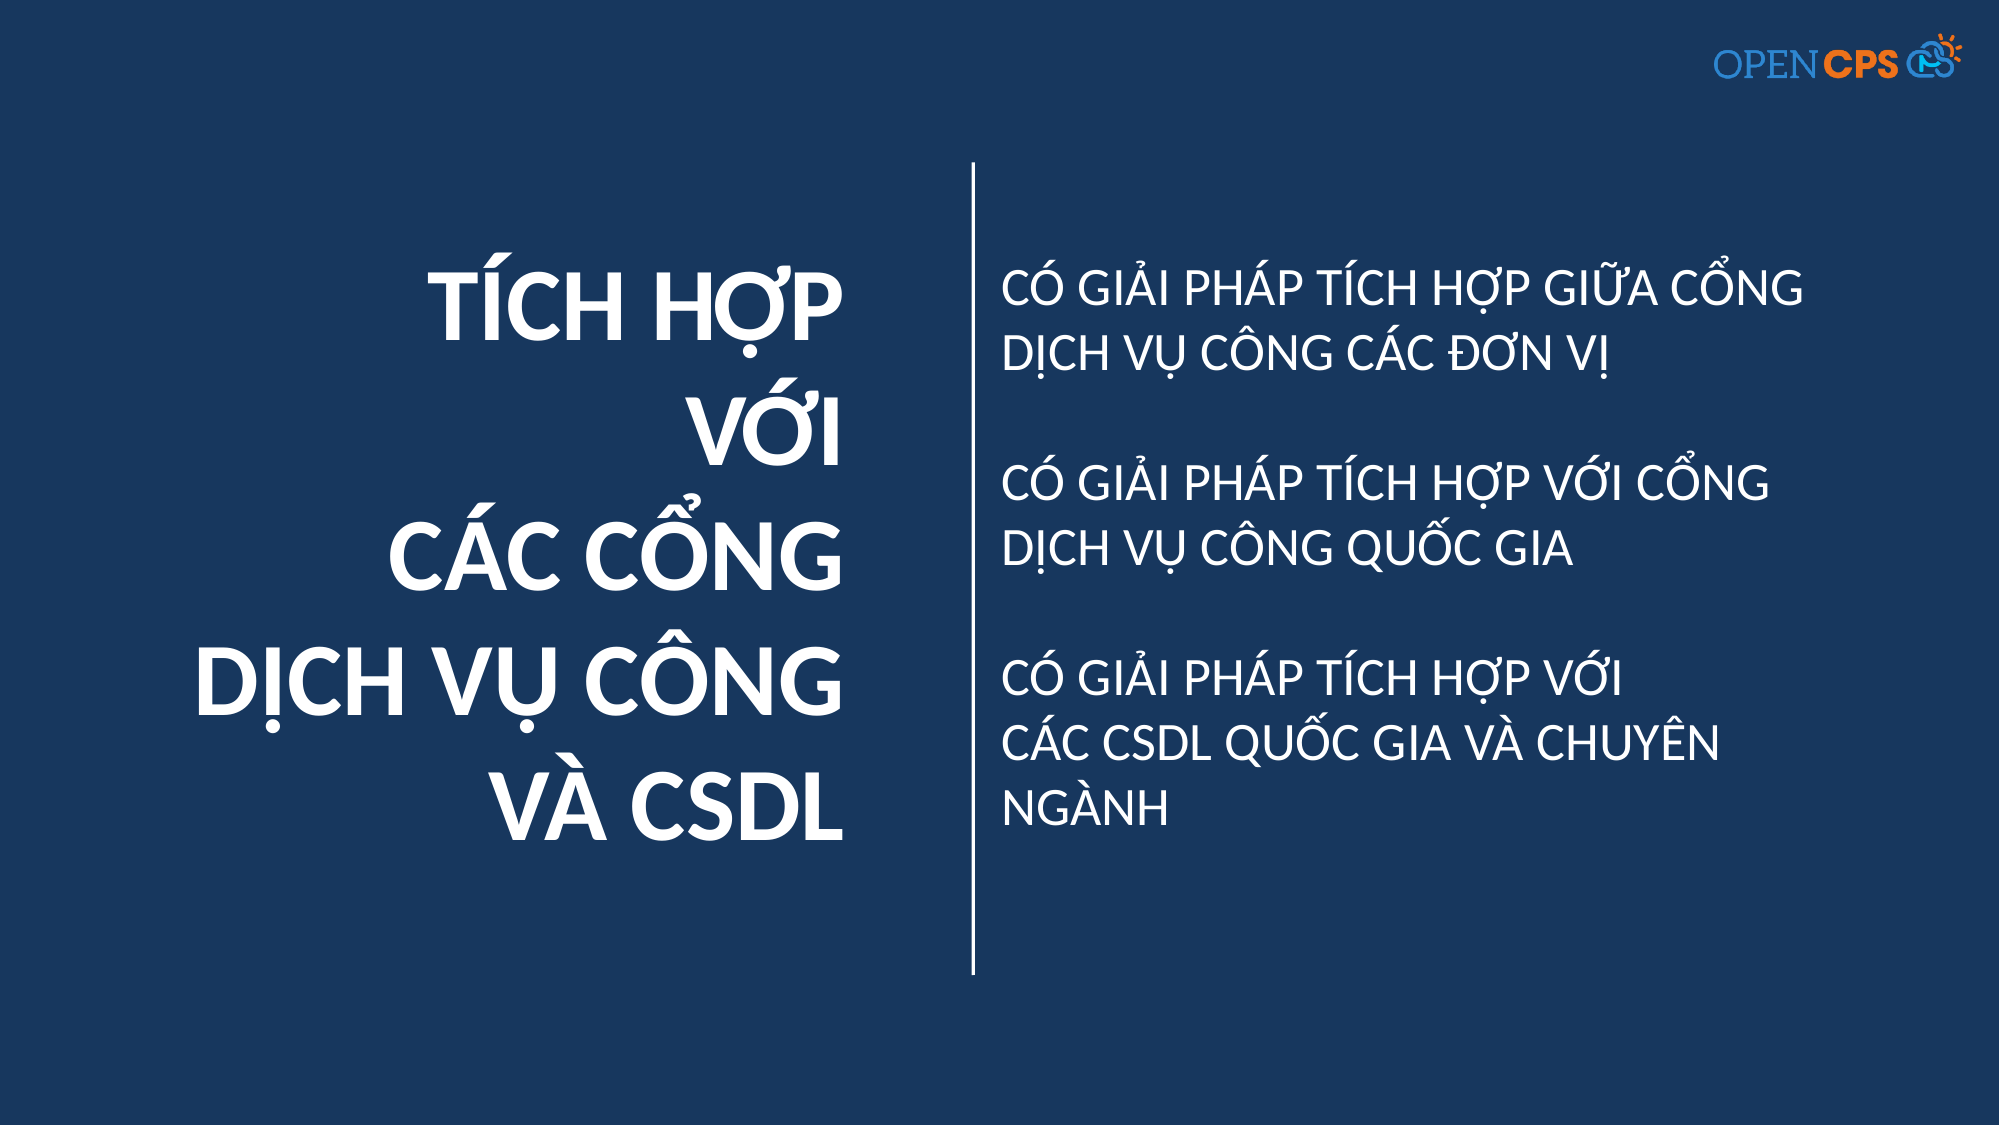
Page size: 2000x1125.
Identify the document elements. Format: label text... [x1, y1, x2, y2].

text_box TÍCH HỢP VỚI CÁC CỔNG DỊCH VỤ CÔNG VÀ CSDL [178, 228, 884, 869]
picture [1709, 29, 1966, 85]
text_box CÓ GIẢI PHÁP TÍCH HỢP GIỮA CỔNG DỊCH VỤ CÔNG CÁC ĐƠN VỊ CÓ GIẢI PHÁP TÍCH HỢP VỚI CỔNG DỊCH VỤ CÔNG QUỐC GIA CÓ GIẢI PHÁP TÍCH HỢP VỚI CÁC CSDL QUỐC GIA VÀ CHUYÊN NGÀNH [986, 244, 1874, 844]
